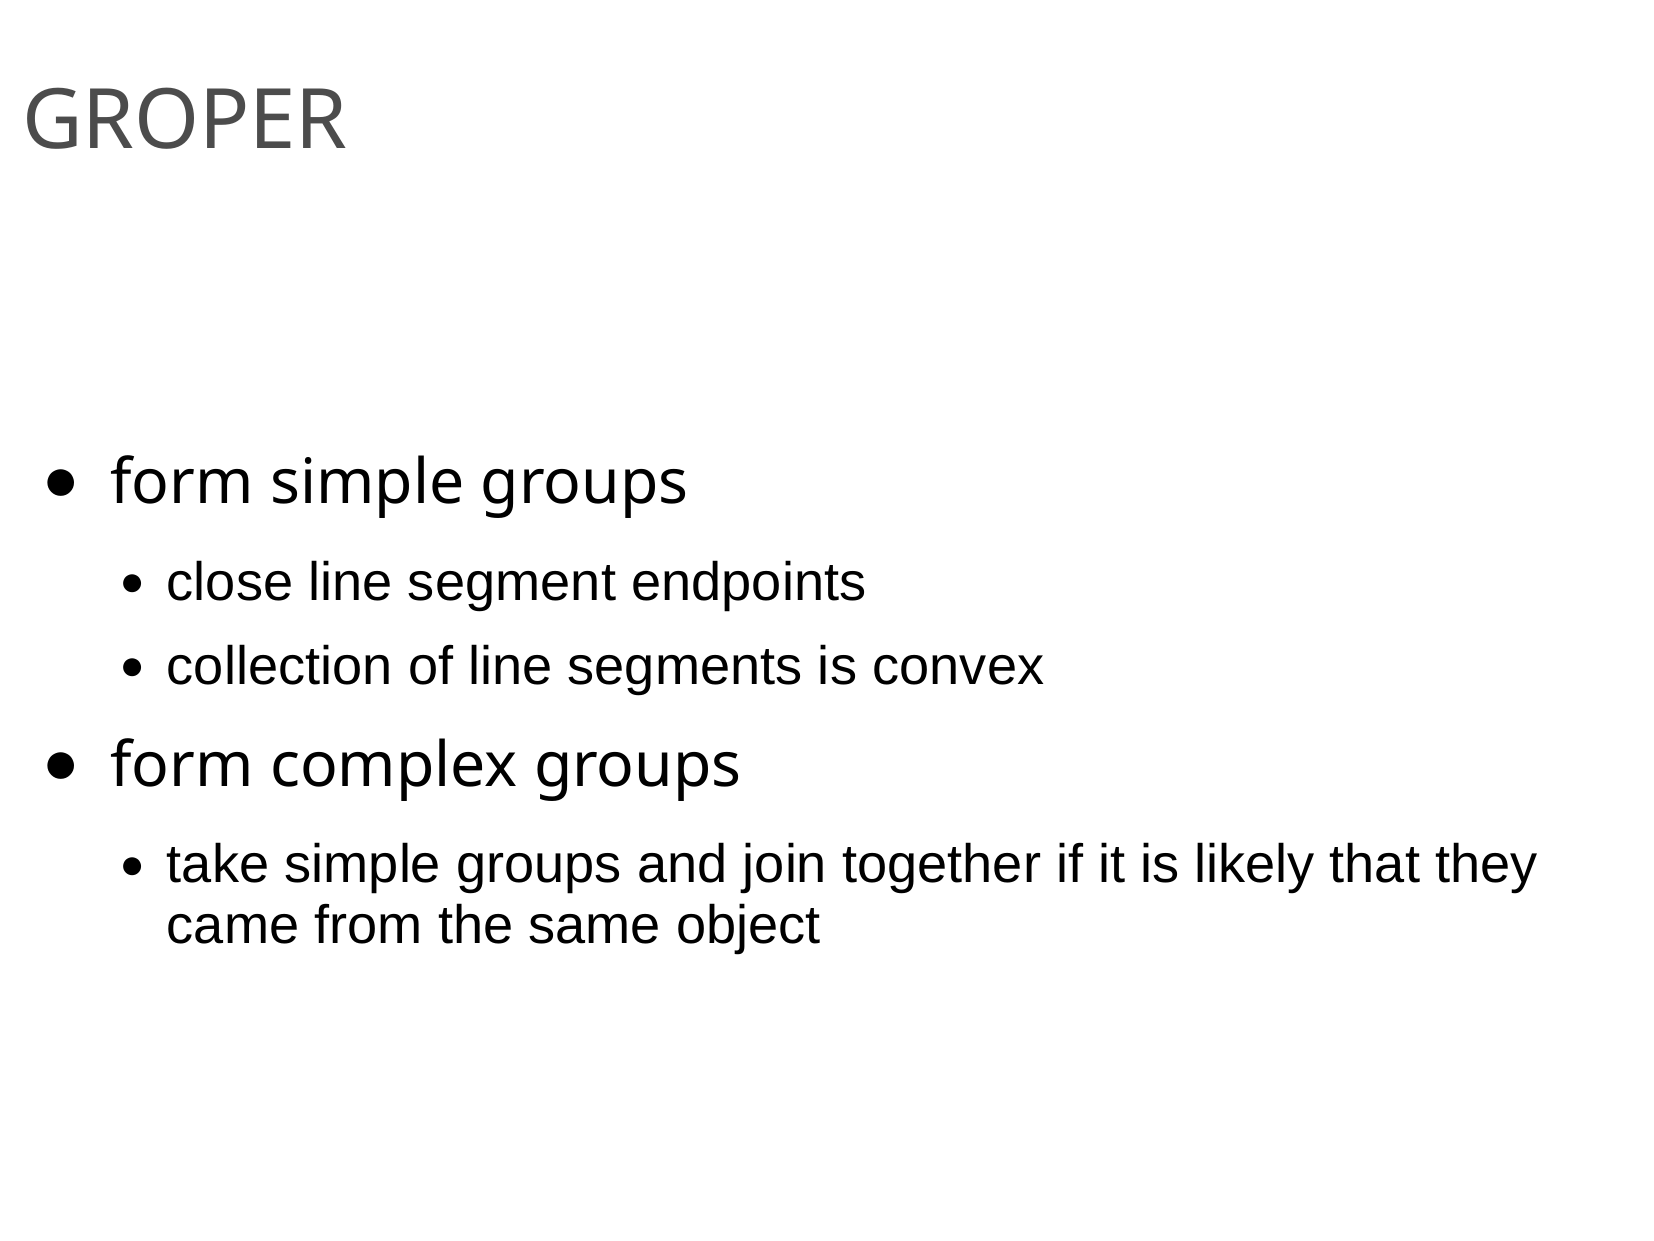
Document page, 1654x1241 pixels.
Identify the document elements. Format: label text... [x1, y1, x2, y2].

list form simple groups close line segment endpoints collection of line segments is convex form complex groups take simple groups and join together if it is likely that they came from the same object [25, 226, 1654, 1166]
title GROPER [22, 19, 1654, 213]
